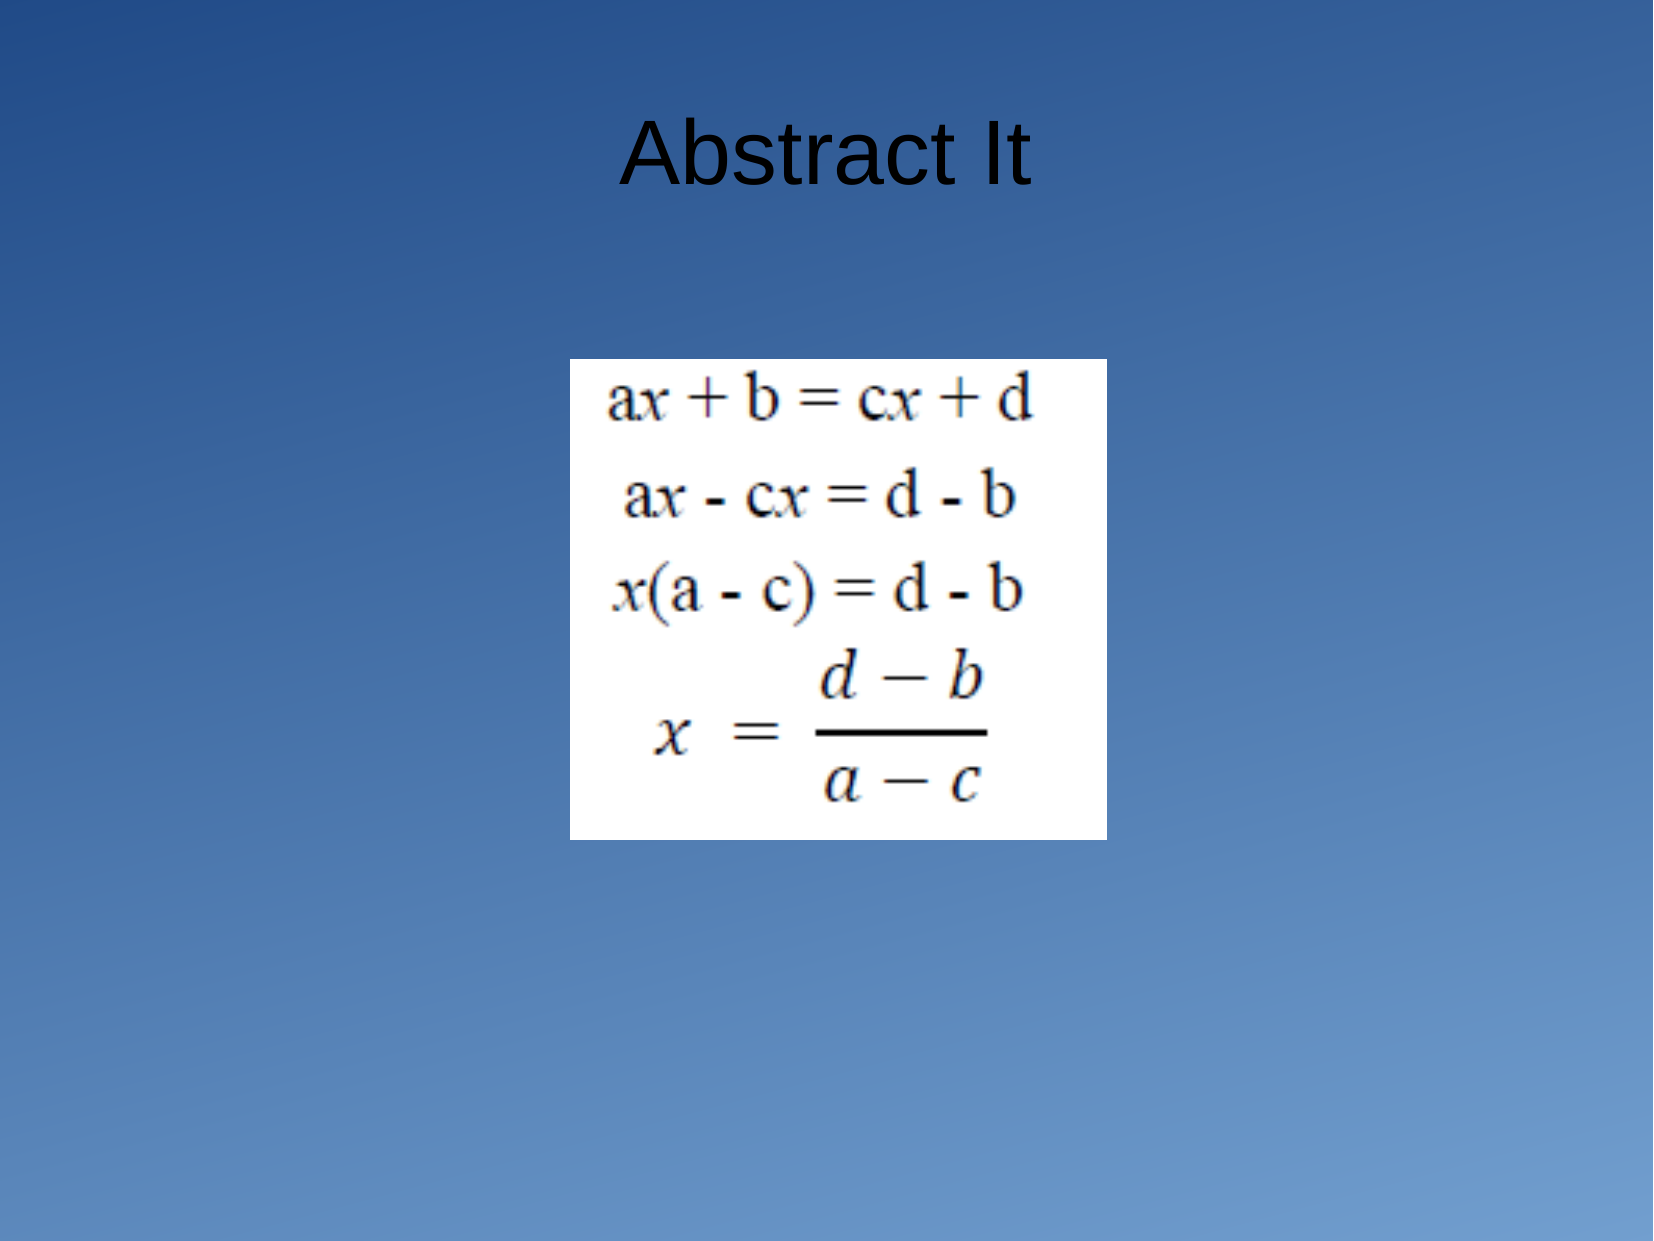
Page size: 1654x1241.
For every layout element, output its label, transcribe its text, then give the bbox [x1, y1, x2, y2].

picture [570, 359, 1107, 841]
title Abstract It [82, 49, 1571, 257]
